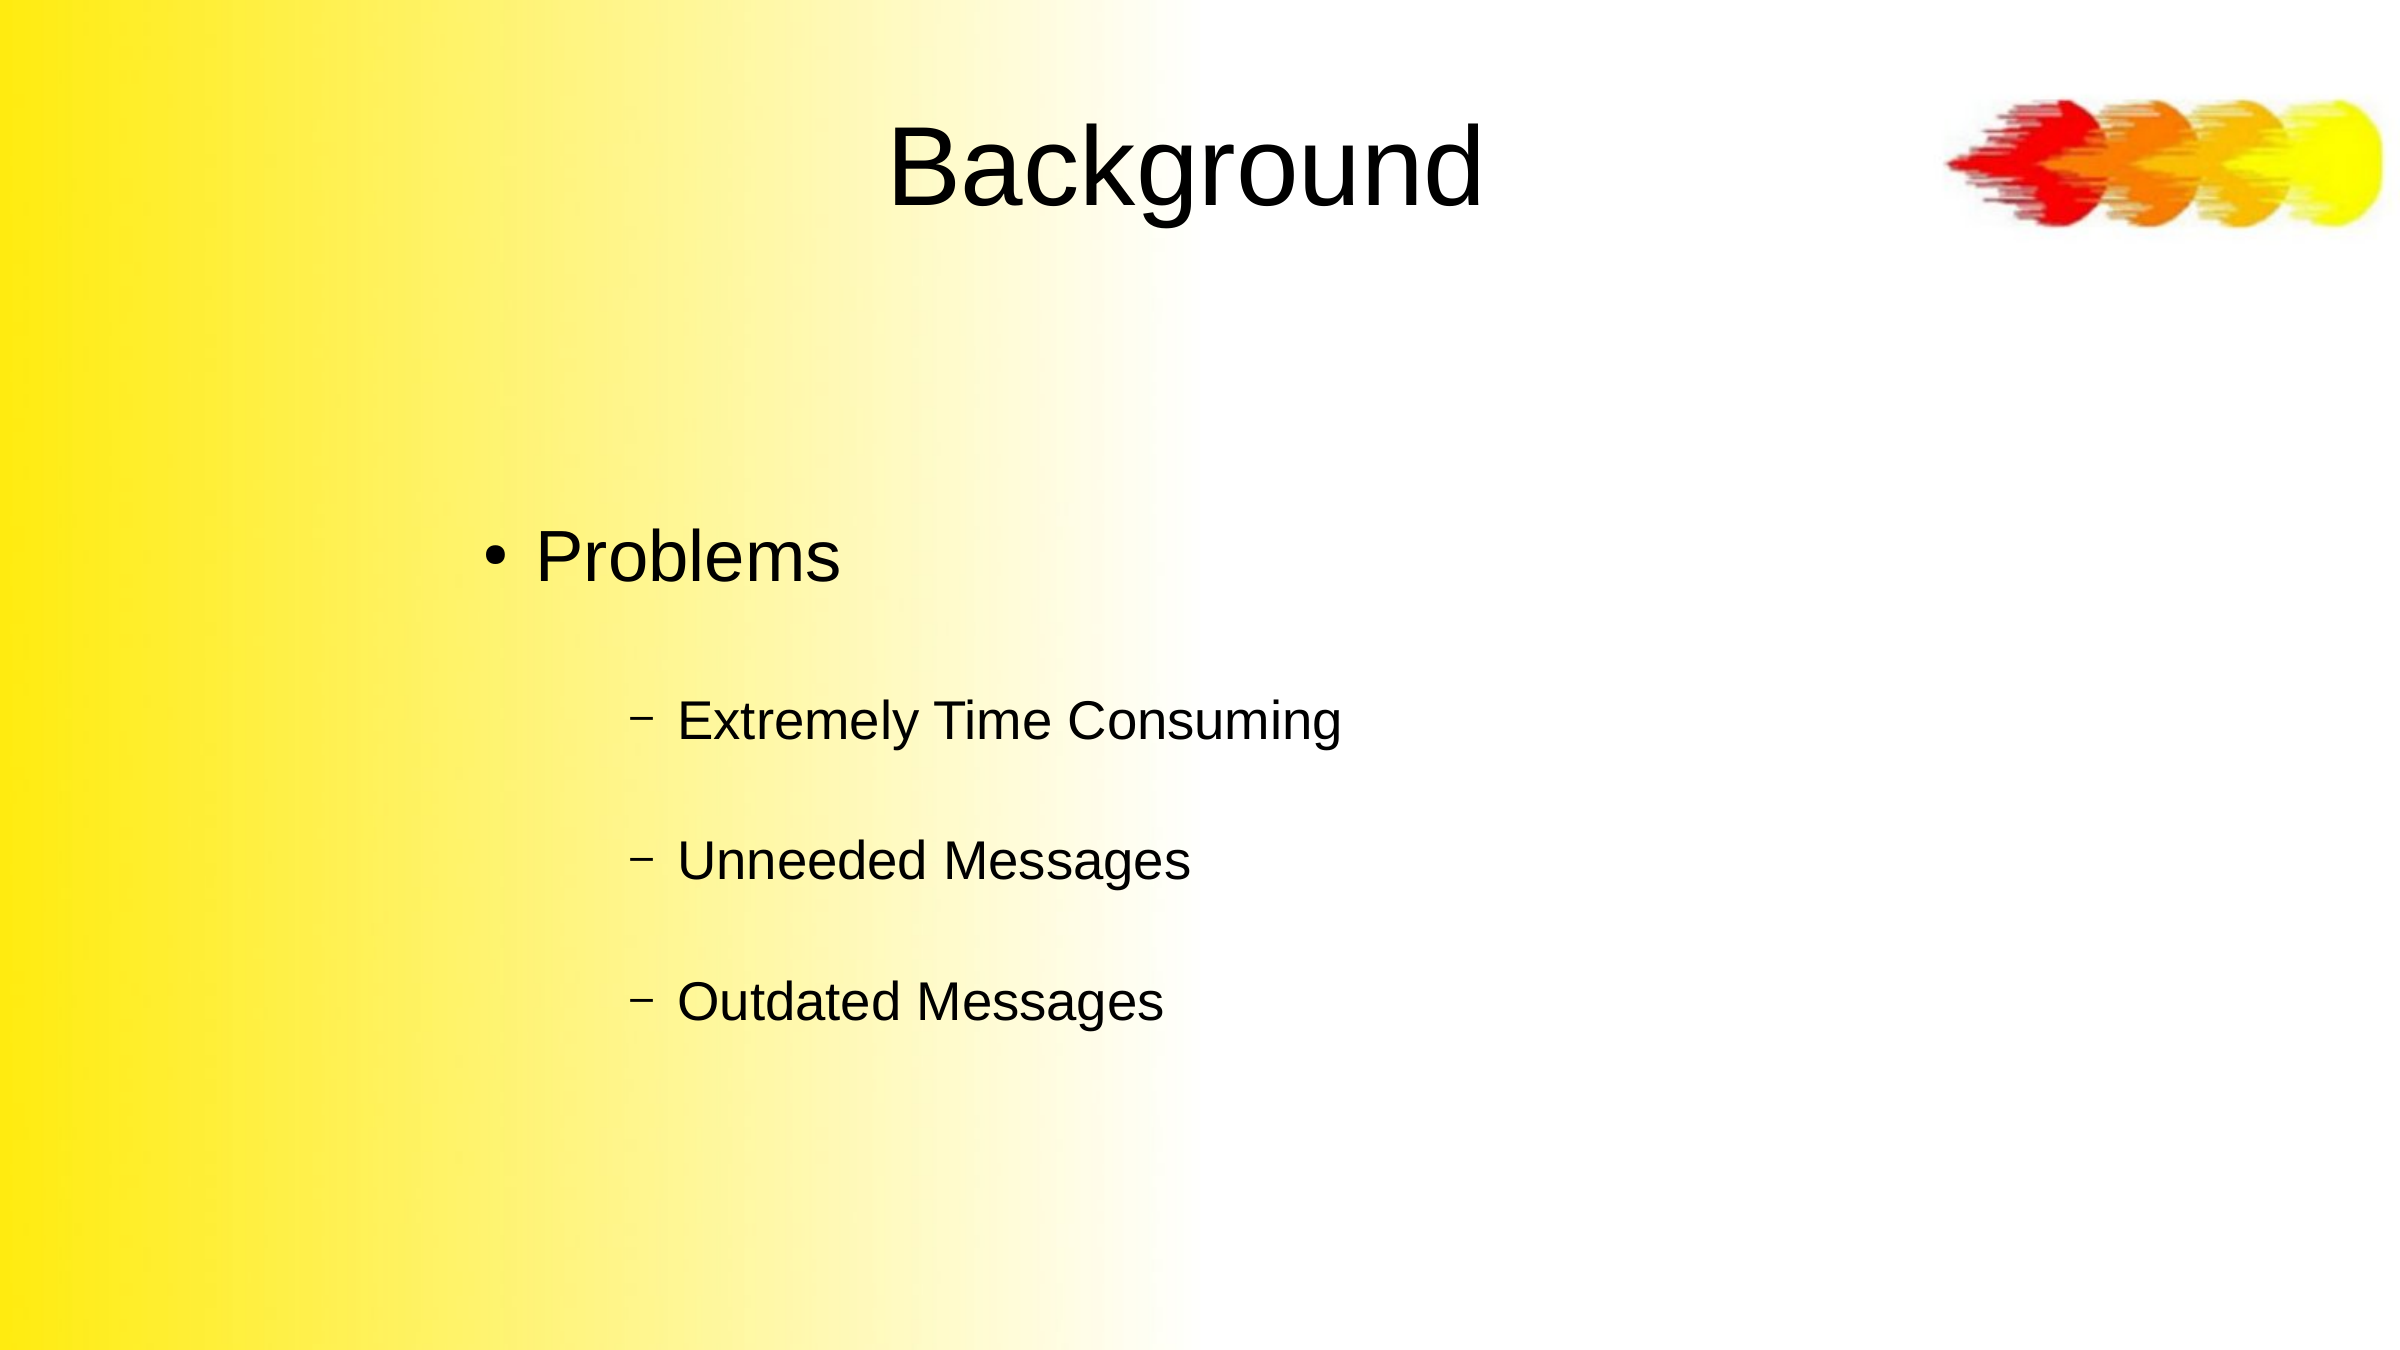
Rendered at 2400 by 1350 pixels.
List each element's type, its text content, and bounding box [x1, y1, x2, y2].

title Background [120, 53, 2280, 280]
list Problems Extremely Time Consuming Unneeded Messages Outdated Messages [465, 435, 2146, 1251]
picture [0, 0, 2400, 1350]
